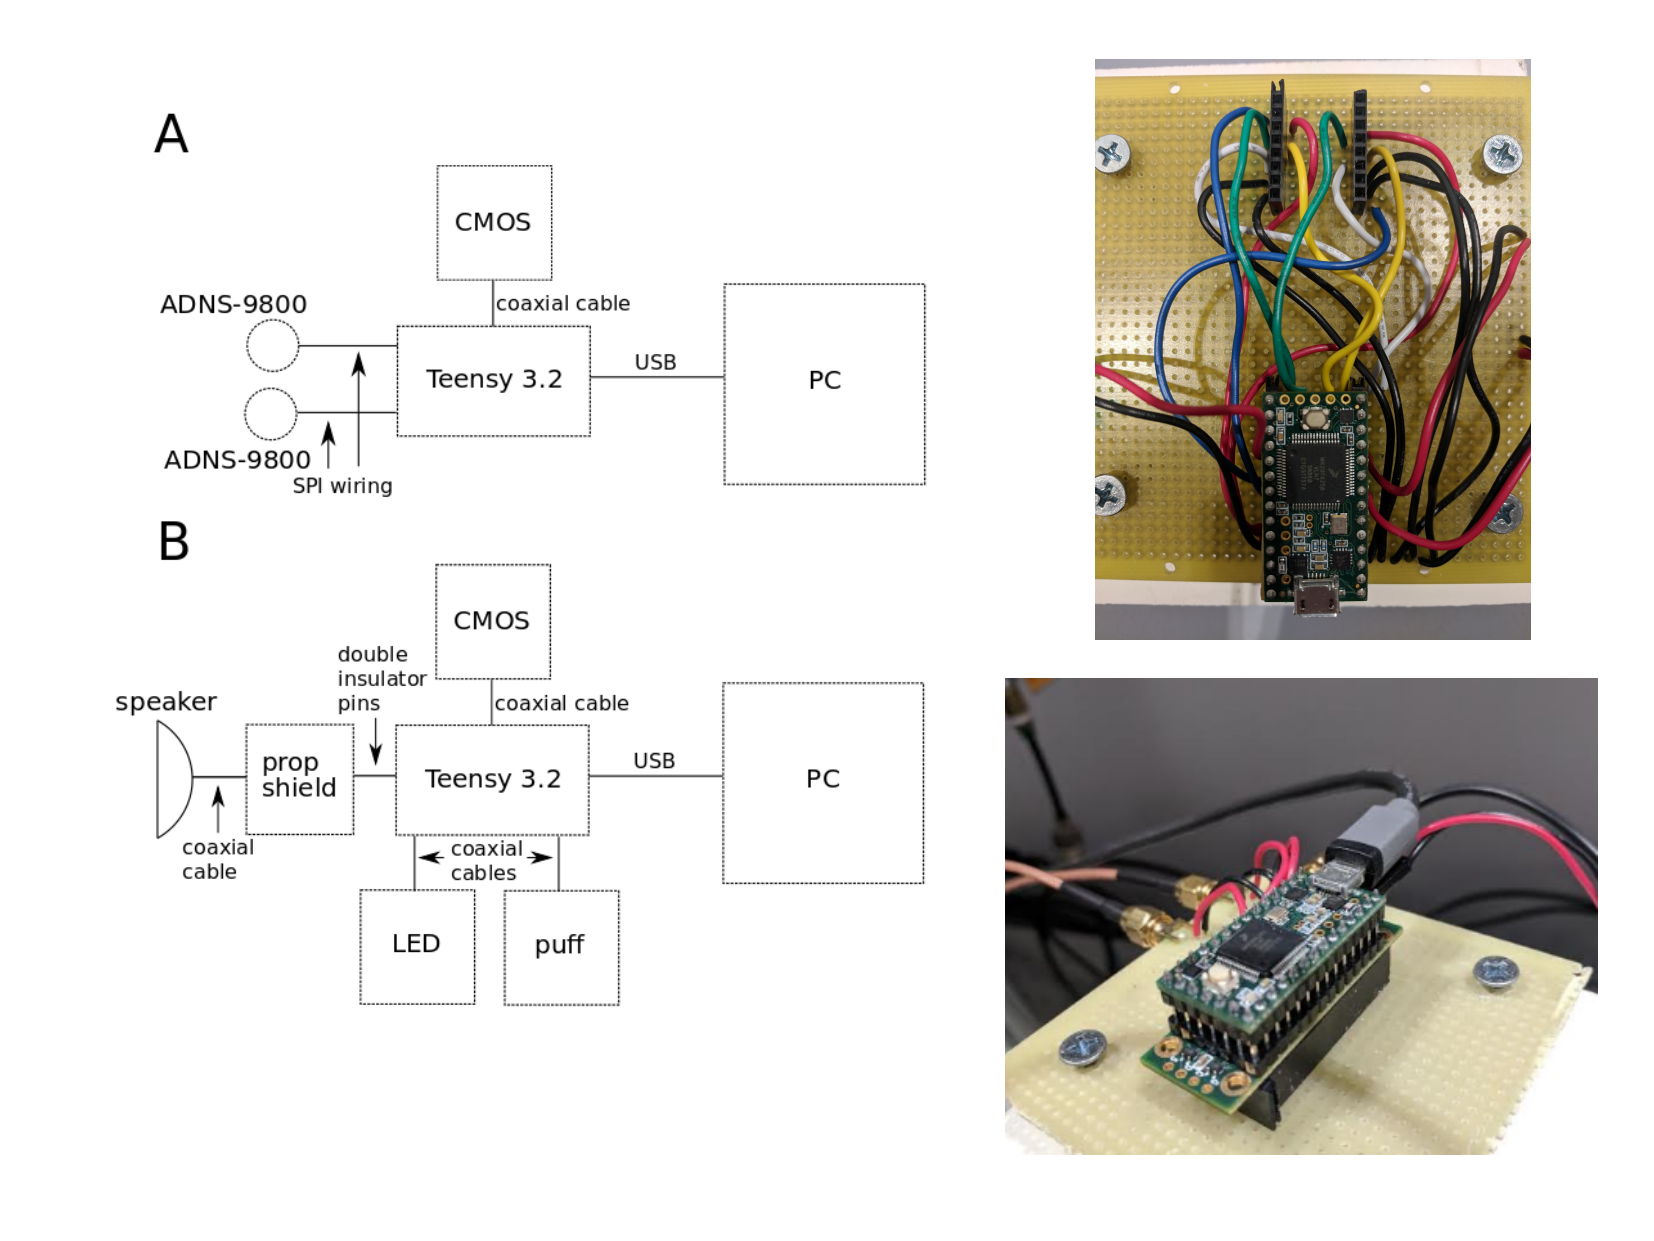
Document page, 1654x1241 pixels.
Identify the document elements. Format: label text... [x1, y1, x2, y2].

picture [1095, 59, 1531, 641]
title Figure 1 [1036, 49, 1571, 257]
picture [15, 0, 1598, 1241]
